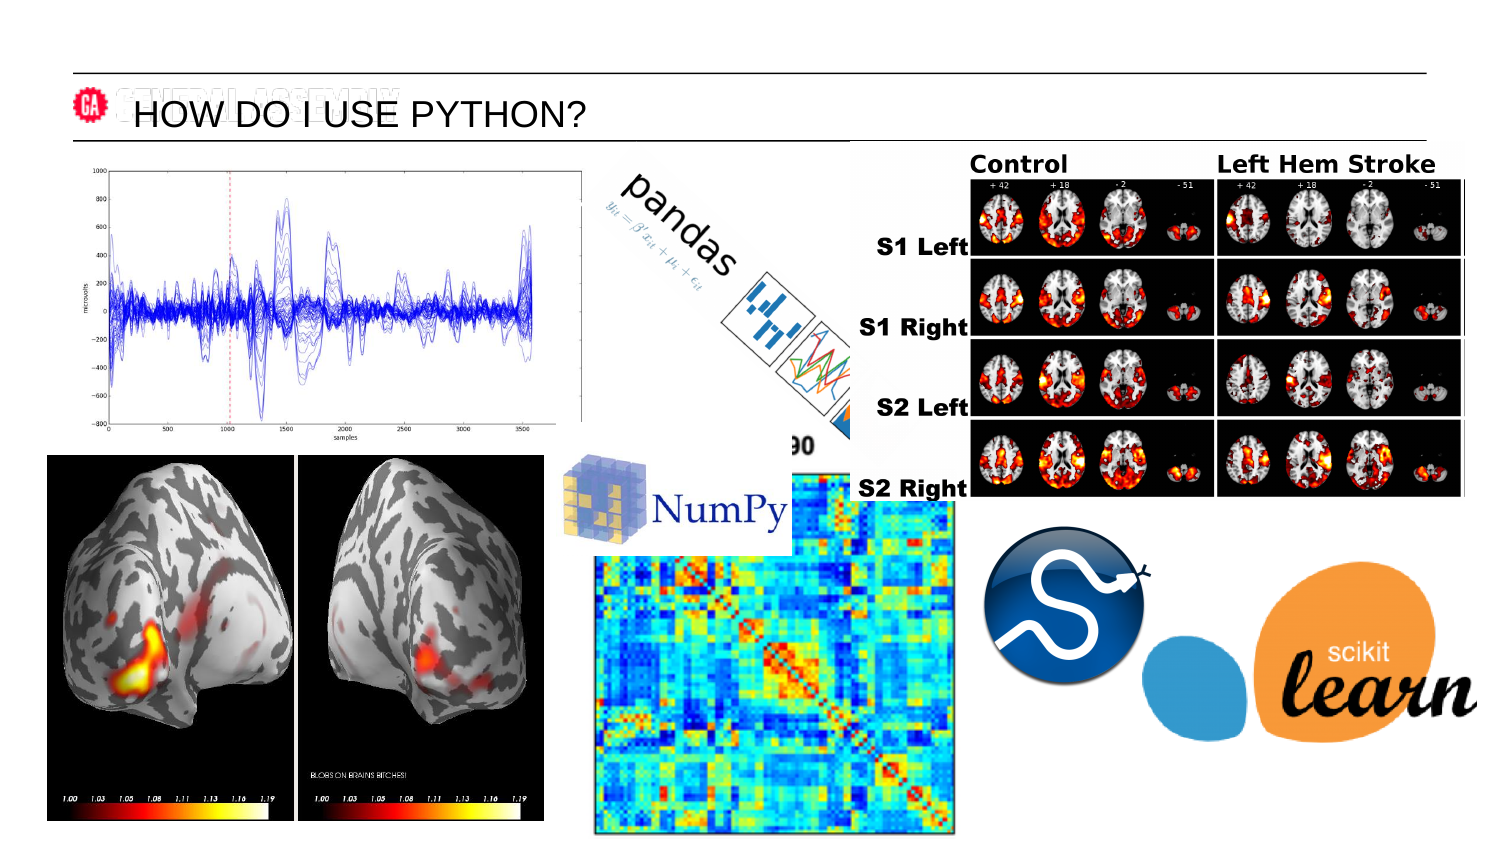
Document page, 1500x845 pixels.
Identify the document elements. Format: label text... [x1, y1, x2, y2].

picture [73, 87, 118, 123]
text_box HOW DO I USE PYTHON? [118, 82, 1028, 140]
picture [43, 141, 1477, 839]
